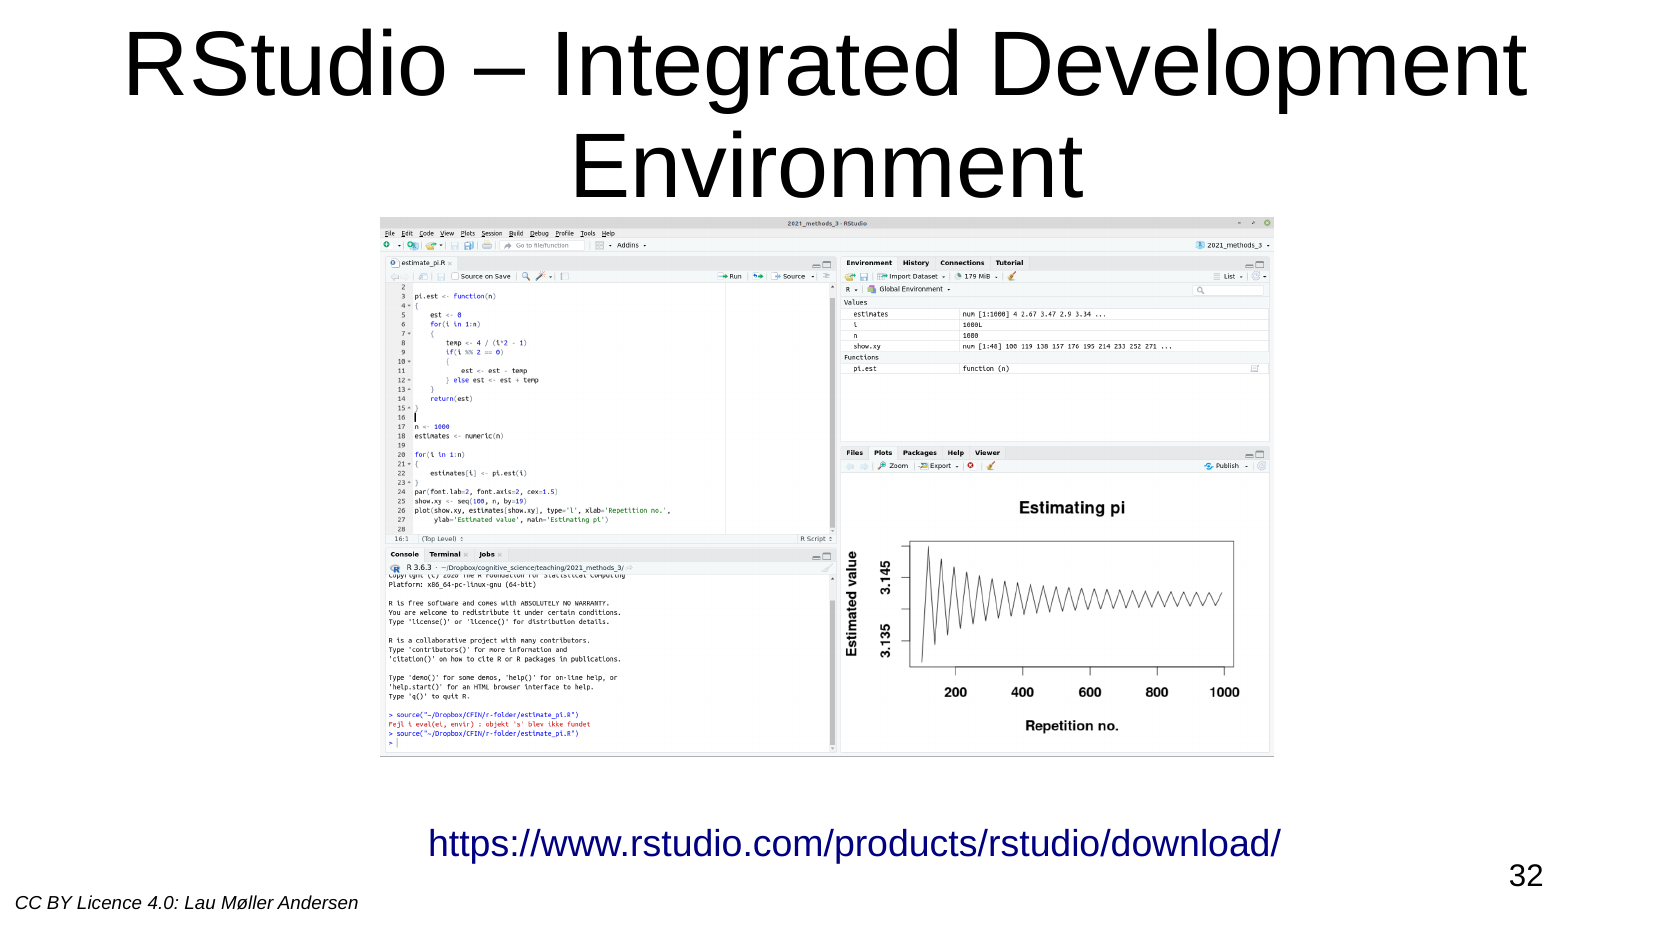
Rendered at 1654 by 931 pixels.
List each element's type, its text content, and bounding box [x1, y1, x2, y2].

picture [380, 217, 1274, 758]
text_box CC BY Licence 4.0: Lau Møller Andersen [0, 885, 387, 921]
text_box https://www.rstudio.com/products/rstudio/download/ [413, 814, 1297, 872]
text_box <nummer> [1494, 850, 1654, 921]
title RStudio – Integrated Development Environment [82, 12, 1571, 218]
